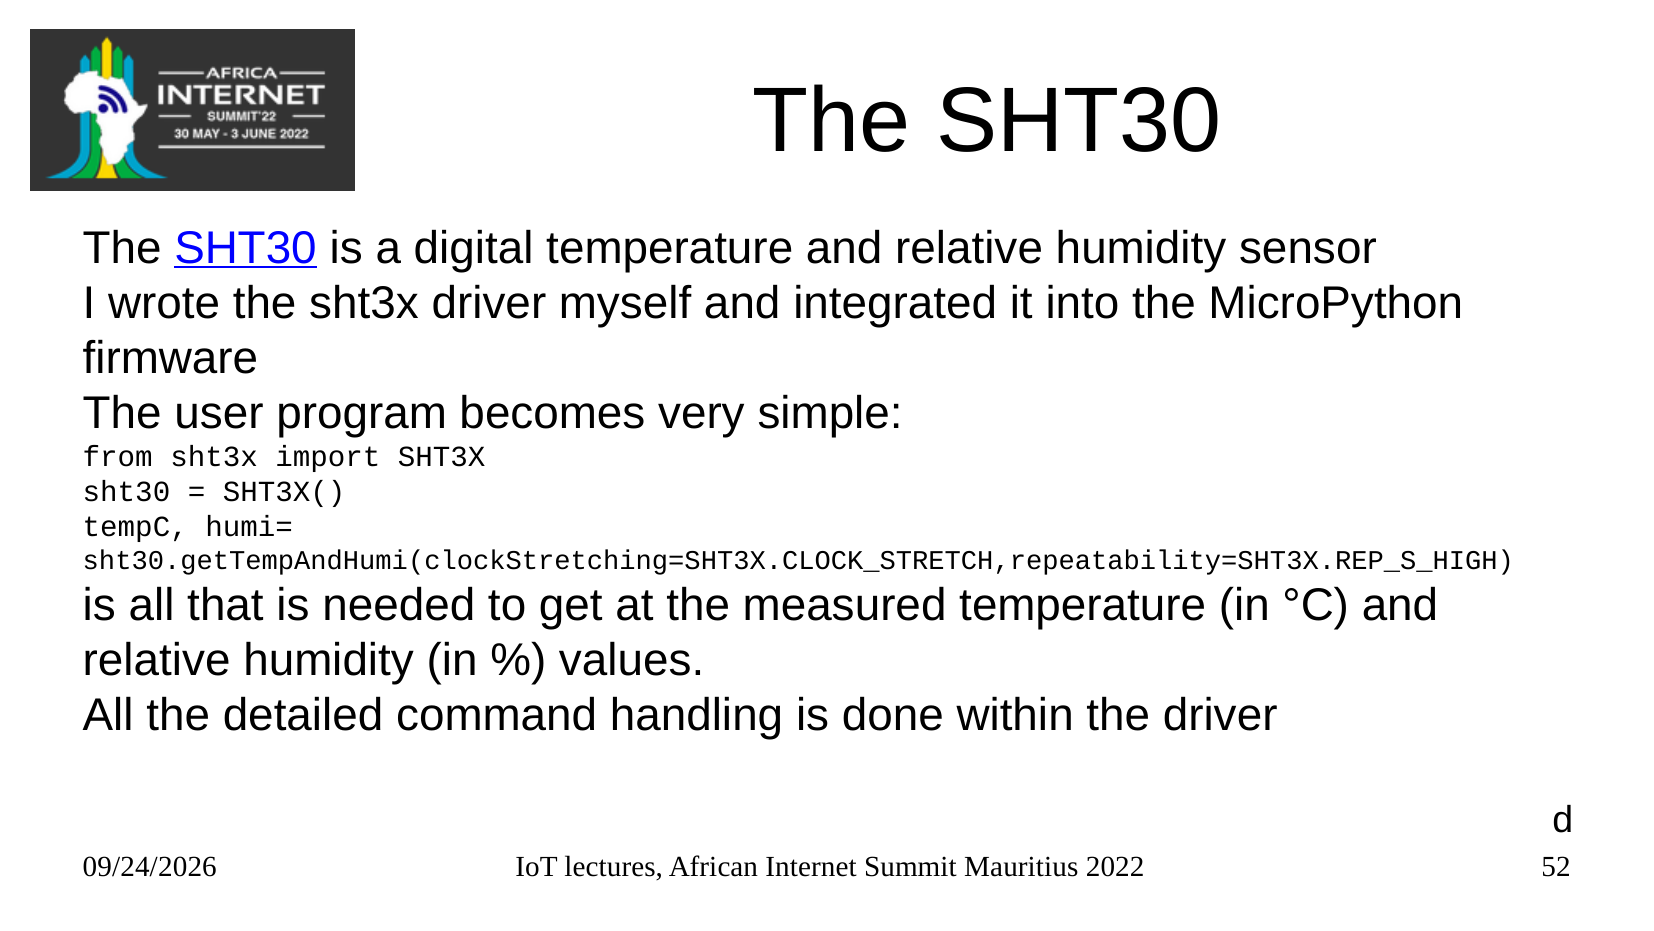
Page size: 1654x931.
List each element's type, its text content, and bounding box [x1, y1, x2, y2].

picture [30, 29, 355, 191]
list The SHT30 is a digital temperature and relative humidity sensor I wrote the sht3x driver myself and integrated it into the MicroPython firmware The user program becomes very simple: from sht3x import SHT3X sht30 = SHT3X() tempC, humi= sht30.getTempAndHumi(clockStretching=SHT3X.CLOCK_STRETCH,repeatability=SHT3X.REP_S_HIGH) is all that is needed to get at the measured temperature (in °C) and relative humidity (in %) values. All the detailed command handling is done within the driver [82, 217, 1571, 757]
text_box d [1537, 787, 1588, 845]
title The SHT30 [403, 37, 1571, 193]
